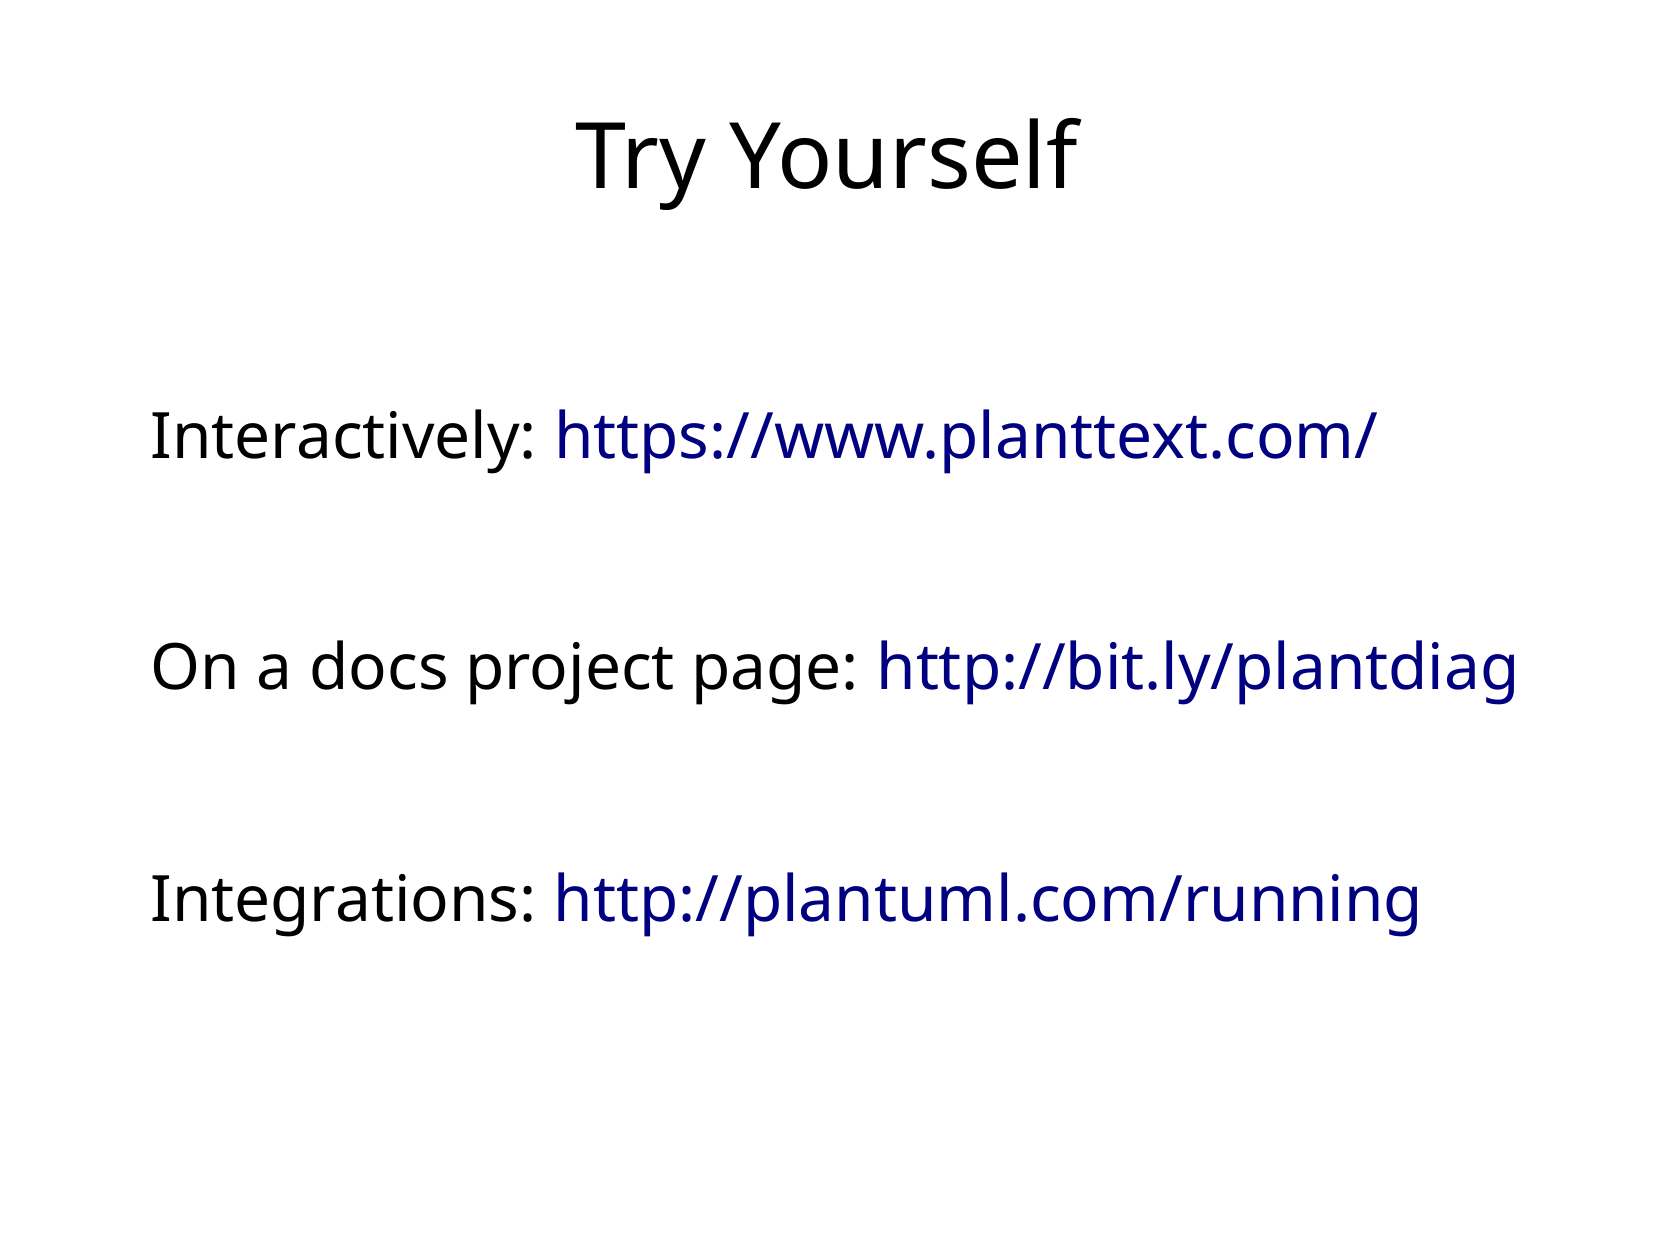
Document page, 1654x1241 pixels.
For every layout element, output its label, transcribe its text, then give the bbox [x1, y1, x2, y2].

title Try Yourself [82, 49, 1571, 257]
list Interactively: https://www.planttext.com/ On a docs project page: http://bit.ly/plantdiag Integrations: http://plantuml.com/running [82, 290, 1571, 1010]
